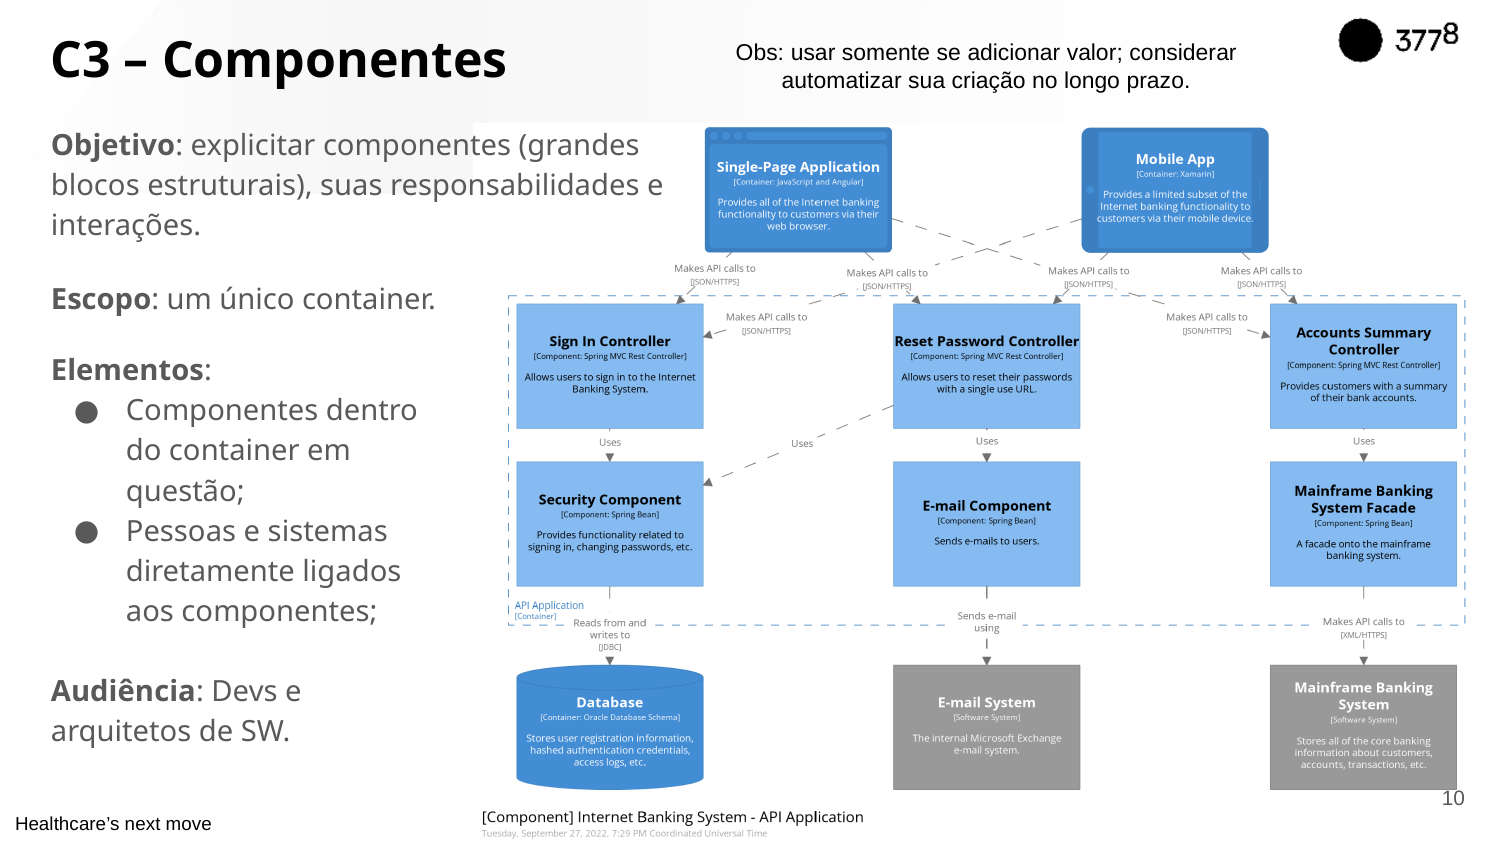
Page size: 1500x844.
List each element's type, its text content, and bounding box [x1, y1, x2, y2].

text_box Obs: usar somente se adicionar valor; considerar automatizar sua criação no longo prazo. [664, 22, 1308, 108]
list Objetivo: explicitar componentes (grandes blocos estruturais), suas responsabilidades e interações. Escopo: um único container. [35, 106, 718, 332]
slide_number <number> [1389, 764, 1480, 830]
list Elementos: Componentes dentro do container em questão; Pessoas e sistemas diretamente ligados aos componentes; Audiência: Devs e arquitetos de SW. [35, 331, 461, 788]
picture [0, 0, 1500, 844]
title C3 – Componentes [35, 12, 1308, 106]
